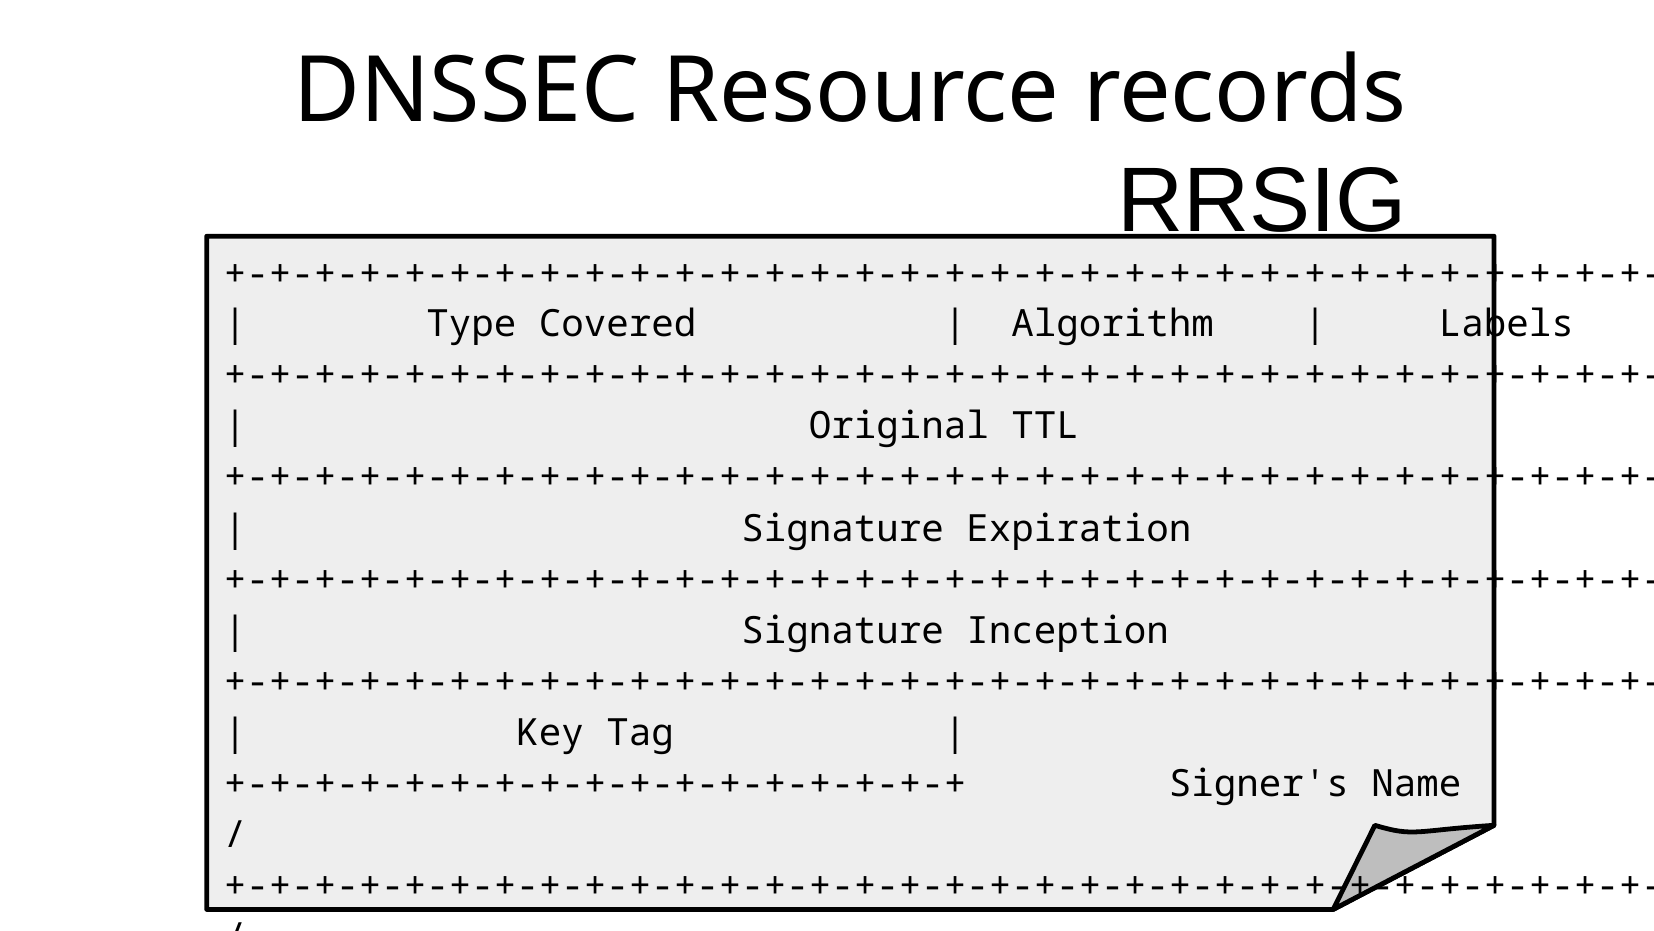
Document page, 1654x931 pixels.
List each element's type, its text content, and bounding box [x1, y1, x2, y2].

title DNSSEC Resource records RRSIG [3, 23, 1408, 221]
text_box +-+-+-+-+-+-+-+-+-+-+-+-+-+-+-+-+-+-+-+-+-+-+-+-+-+-+-+-+-+-+-+-+ | Type Covered | Algorithm | Labels | +-+-+-+-+-+-+-+-+-+-+-+-+-+-+-+-+-+-+-+-+-+-+-+-+-+-+-+-+-+-+-+-+ | Original TTL | +-+-+-+-+-+-+-+-+-+-+-+-+-+-+-+-+-+-+-+-+-+-+-+-+-+-+-+-+-+-+-+-+ | Signature Expiration | +-+-+-+-+-+-+-+-+-+-+-+-+-+-+-+-+-+-+-+-+-+-+-+-+-+-+-+-+-+-+-+-+ | Signature Inception | +-+-+-+-+-+-+-+-+-+-+-+-+-+-+-+-+-+-+-+-+-+-+-+-+-+-+-+-+-+-+-+-+ | Key Tag | / +-+-+-+-+-+-+-+-+-+-+-+-+-+-+-+-+ Signer's Name / / / +-+-+-+-+-+-+-+-+-+-+-+-+-+-+-+-+-+-+-+-+-+-+-+-+-+-+-+-+-+-+-+-+ / / / Signature / / / +-+-+-+-+-+-+-+-+-+-+-+-+-+-+-+-+-+-+-+-+-+-+-+-+-+-+-+-+-+-+-+-+ [206, 236, 1495, 910]
